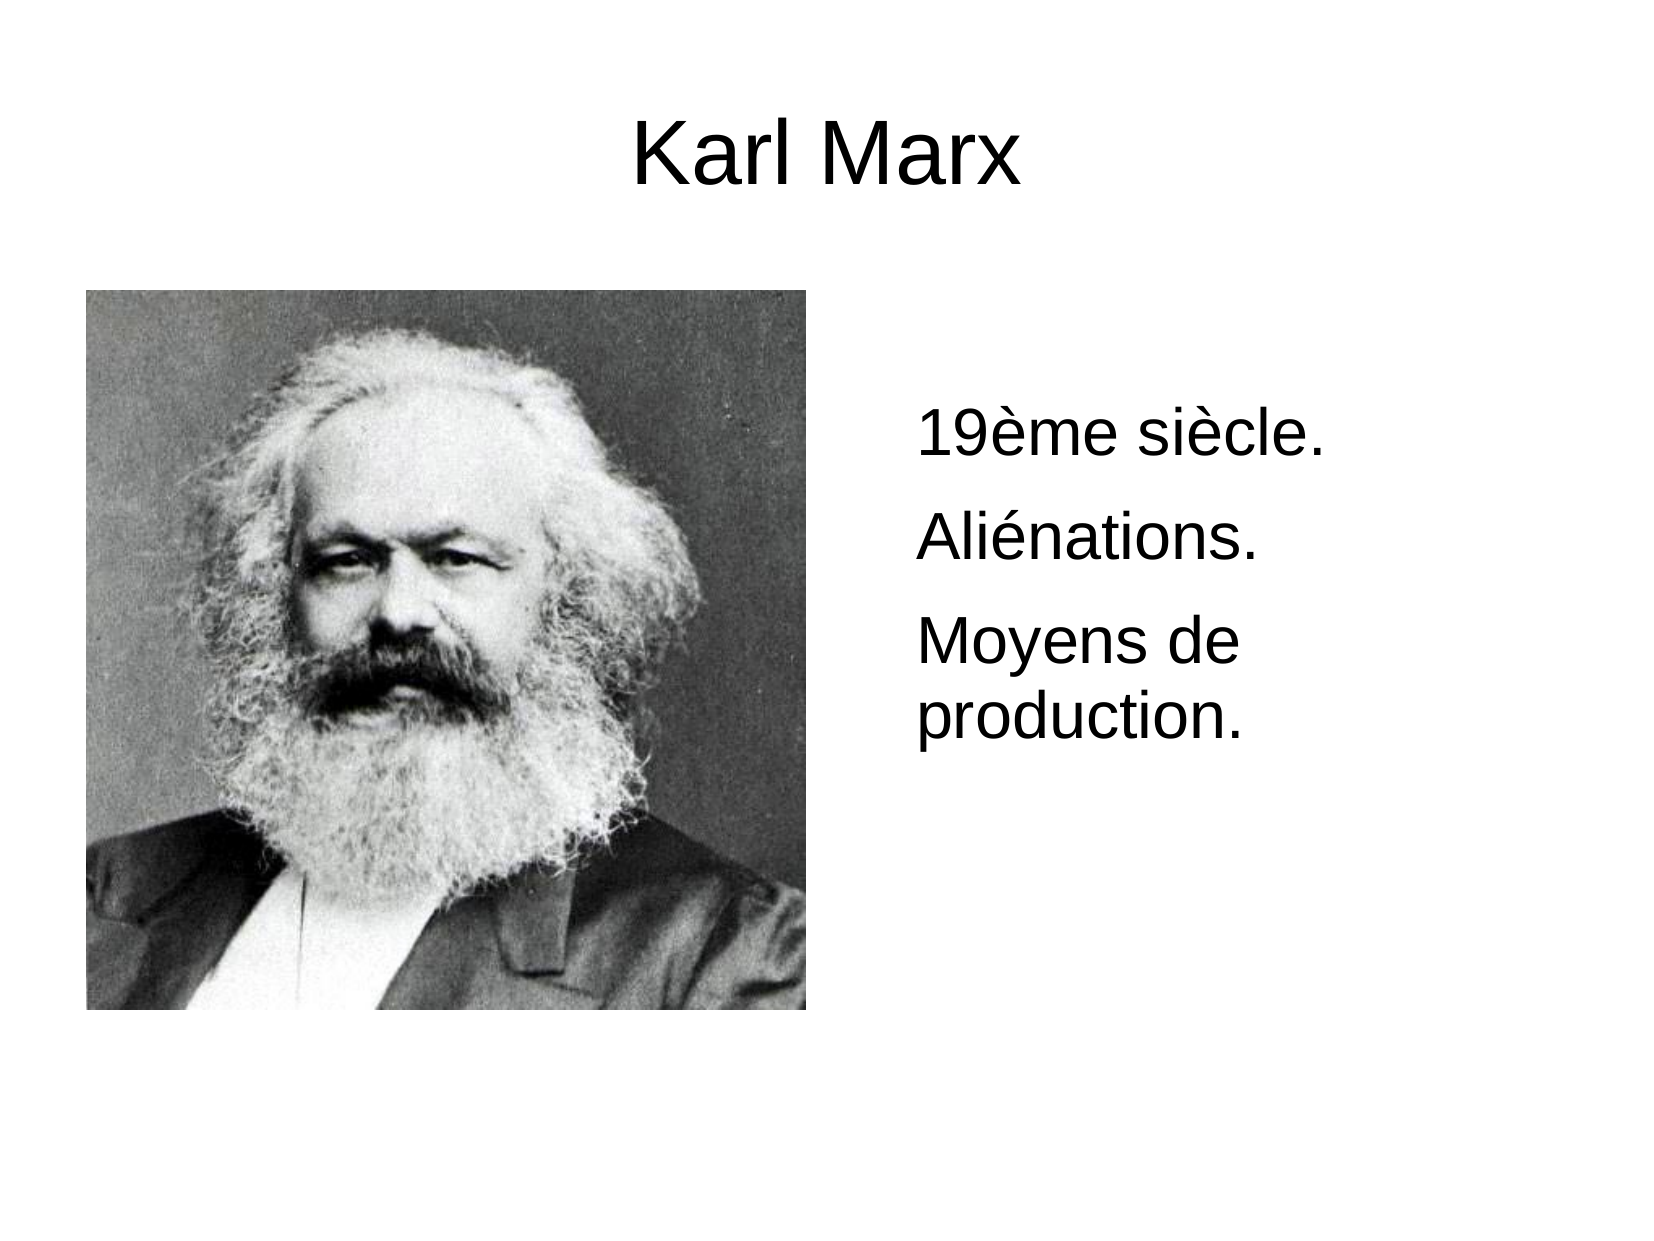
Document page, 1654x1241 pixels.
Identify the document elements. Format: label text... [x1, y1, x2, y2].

list 19ème siècle. Aliénations. Moyens de production. [845, 290, 1572, 1010]
title Karl Marx [82, 49, 1571, 257]
picture [86, 290, 806, 1010]
